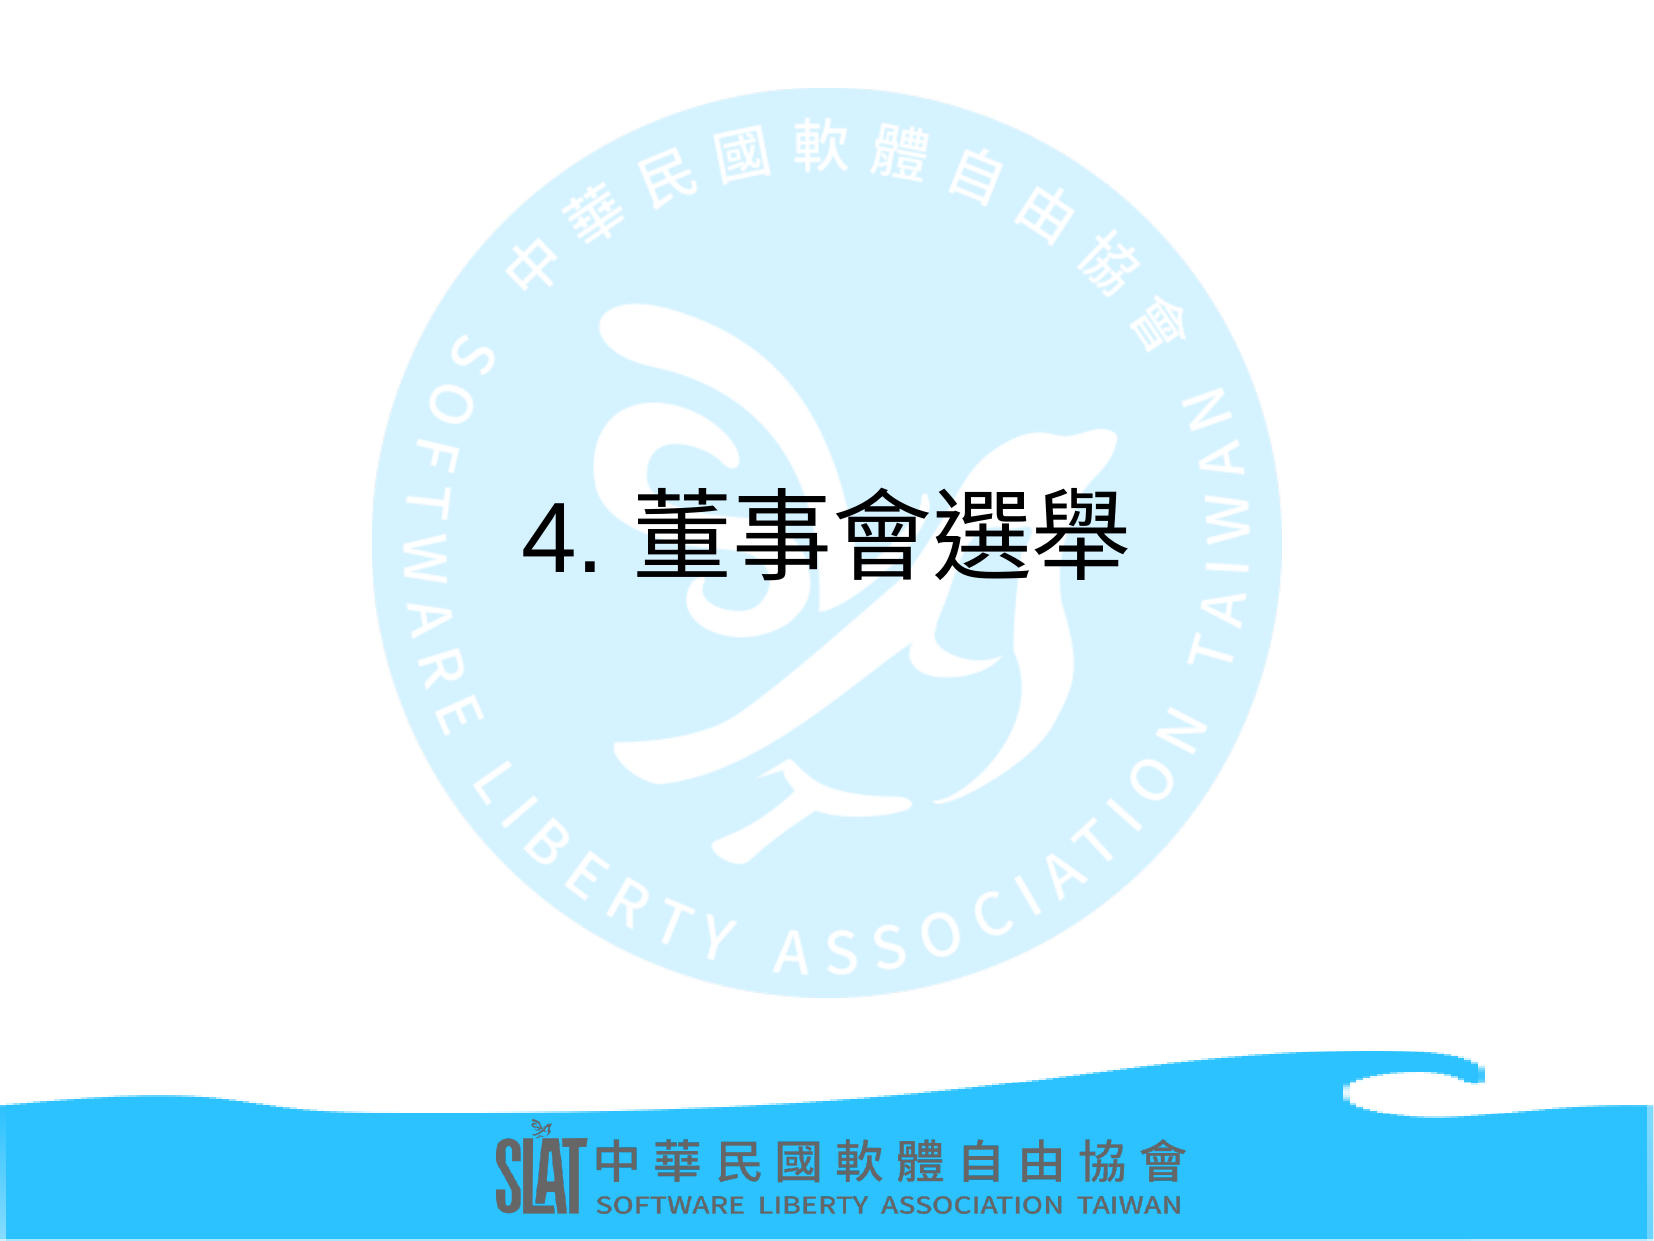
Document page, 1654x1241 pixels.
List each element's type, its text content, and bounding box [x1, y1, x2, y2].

picture [0, 1051, 1654, 1241]
subtitle 4. 董事會選舉 [82, 49, 1571, 1010]
